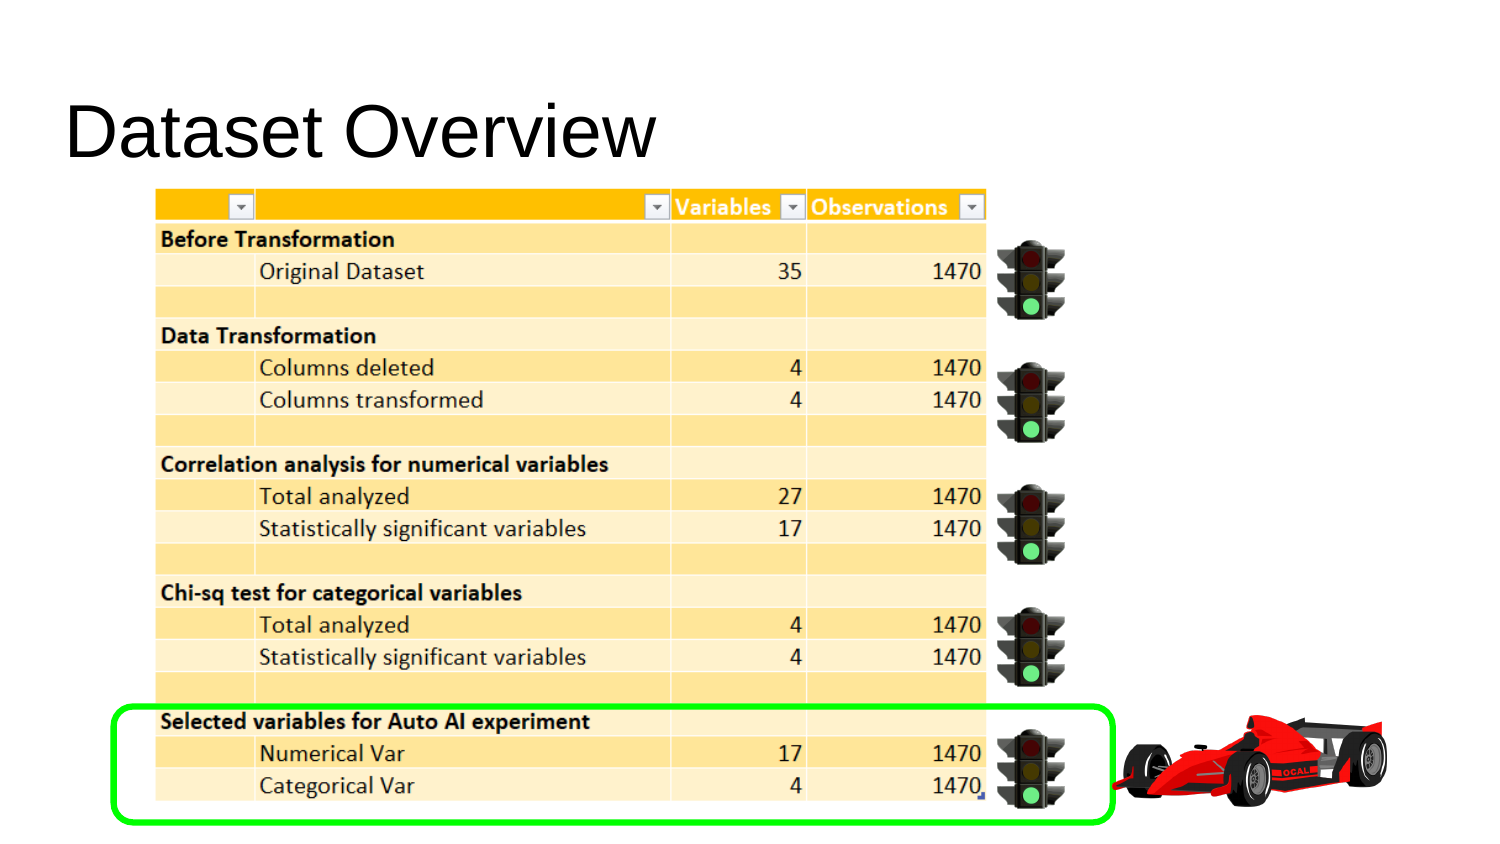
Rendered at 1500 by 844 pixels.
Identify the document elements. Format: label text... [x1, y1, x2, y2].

picture [1112, 623, 1387, 844]
picture [997, 607, 1065, 687]
title Dataset Overview [49, 67, 1488, 173]
picture [997, 729, 1065, 809]
picture [152, 710, 990, 807]
picture [152, 184, 990, 703]
picture [997, 240, 1065, 321]
picture [997, 362, 1065, 443]
picture [997, 484, 1065, 565]
